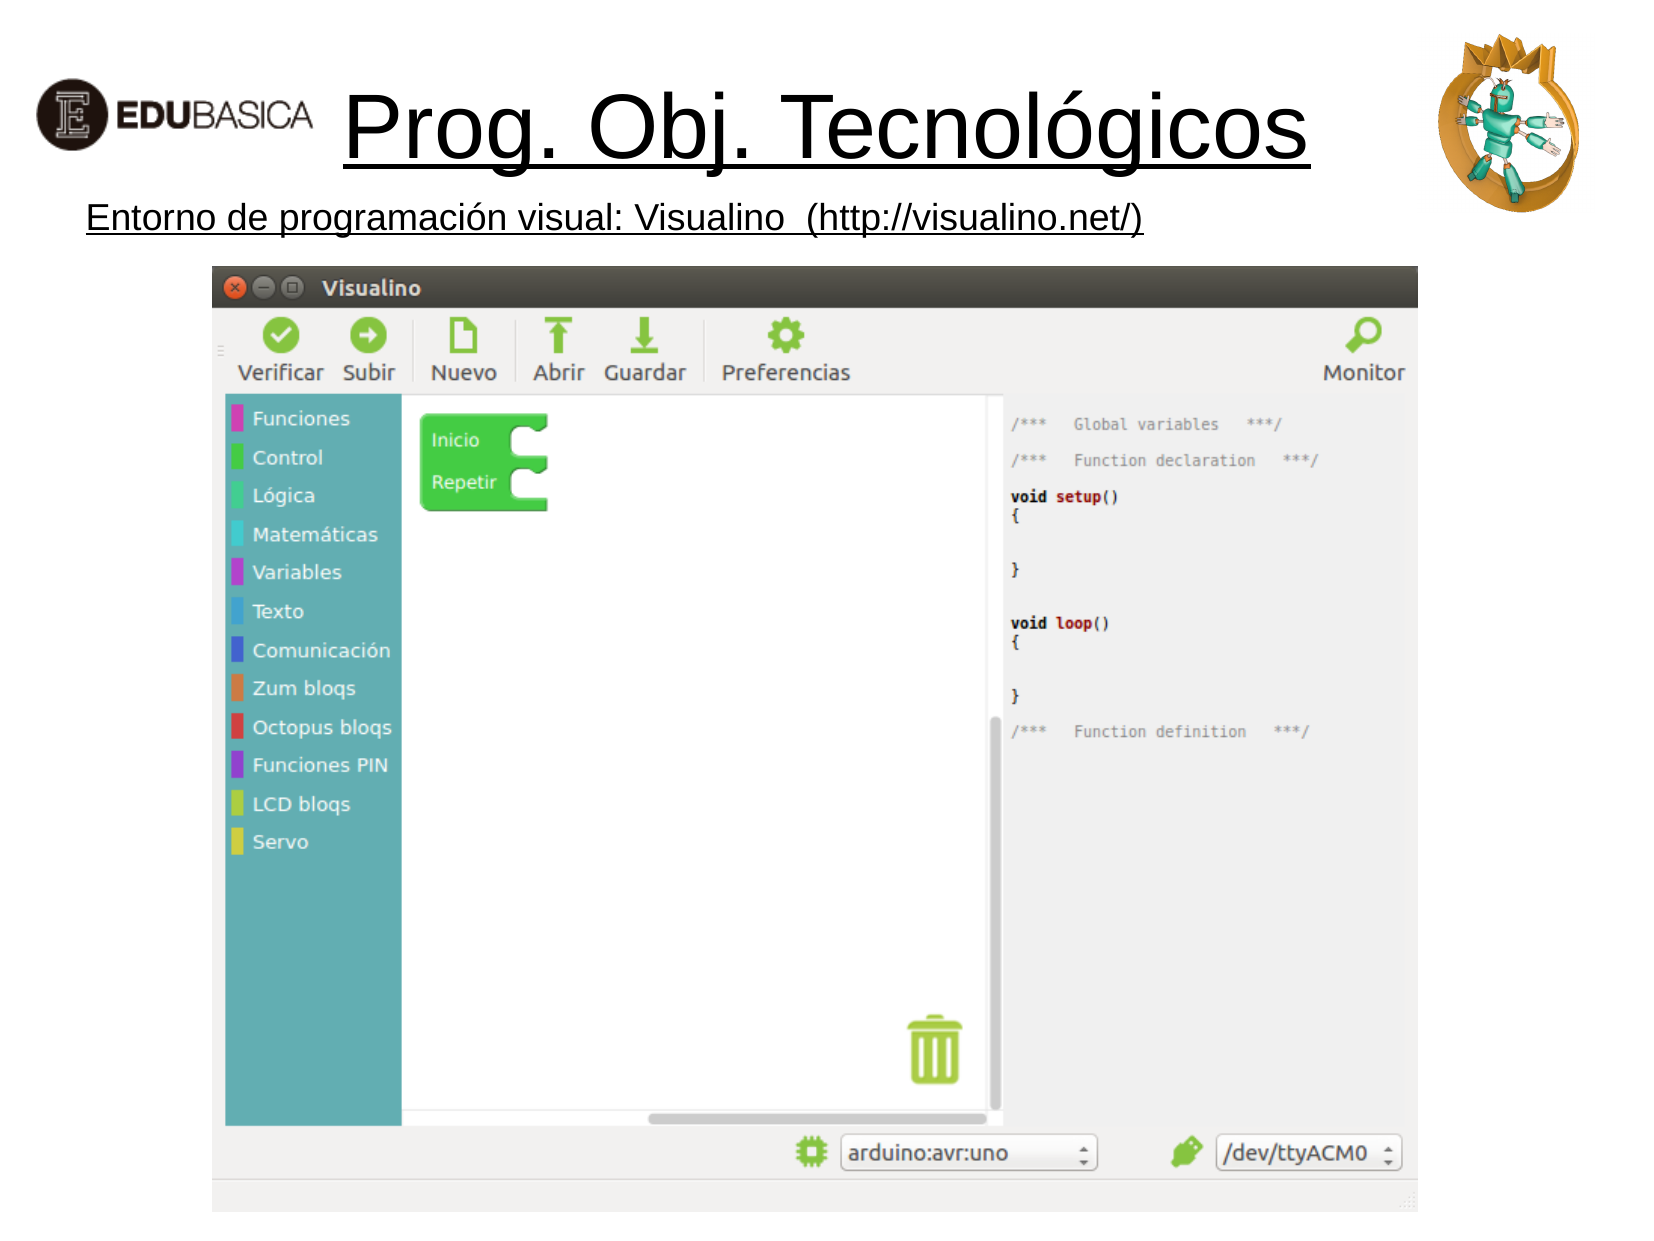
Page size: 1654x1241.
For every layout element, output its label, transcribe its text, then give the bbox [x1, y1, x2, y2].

text_box Entorno de programación visual: Visualino (http://visualino.net/) [70, 189, 1159, 247]
picture [1417, 33, 1595, 213]
picture [212, 266, 1418, 1212]
title Prog. Obj. Tecnológicos [82, 23, 1571, 231]
picture [35, 77, 316, 154]
